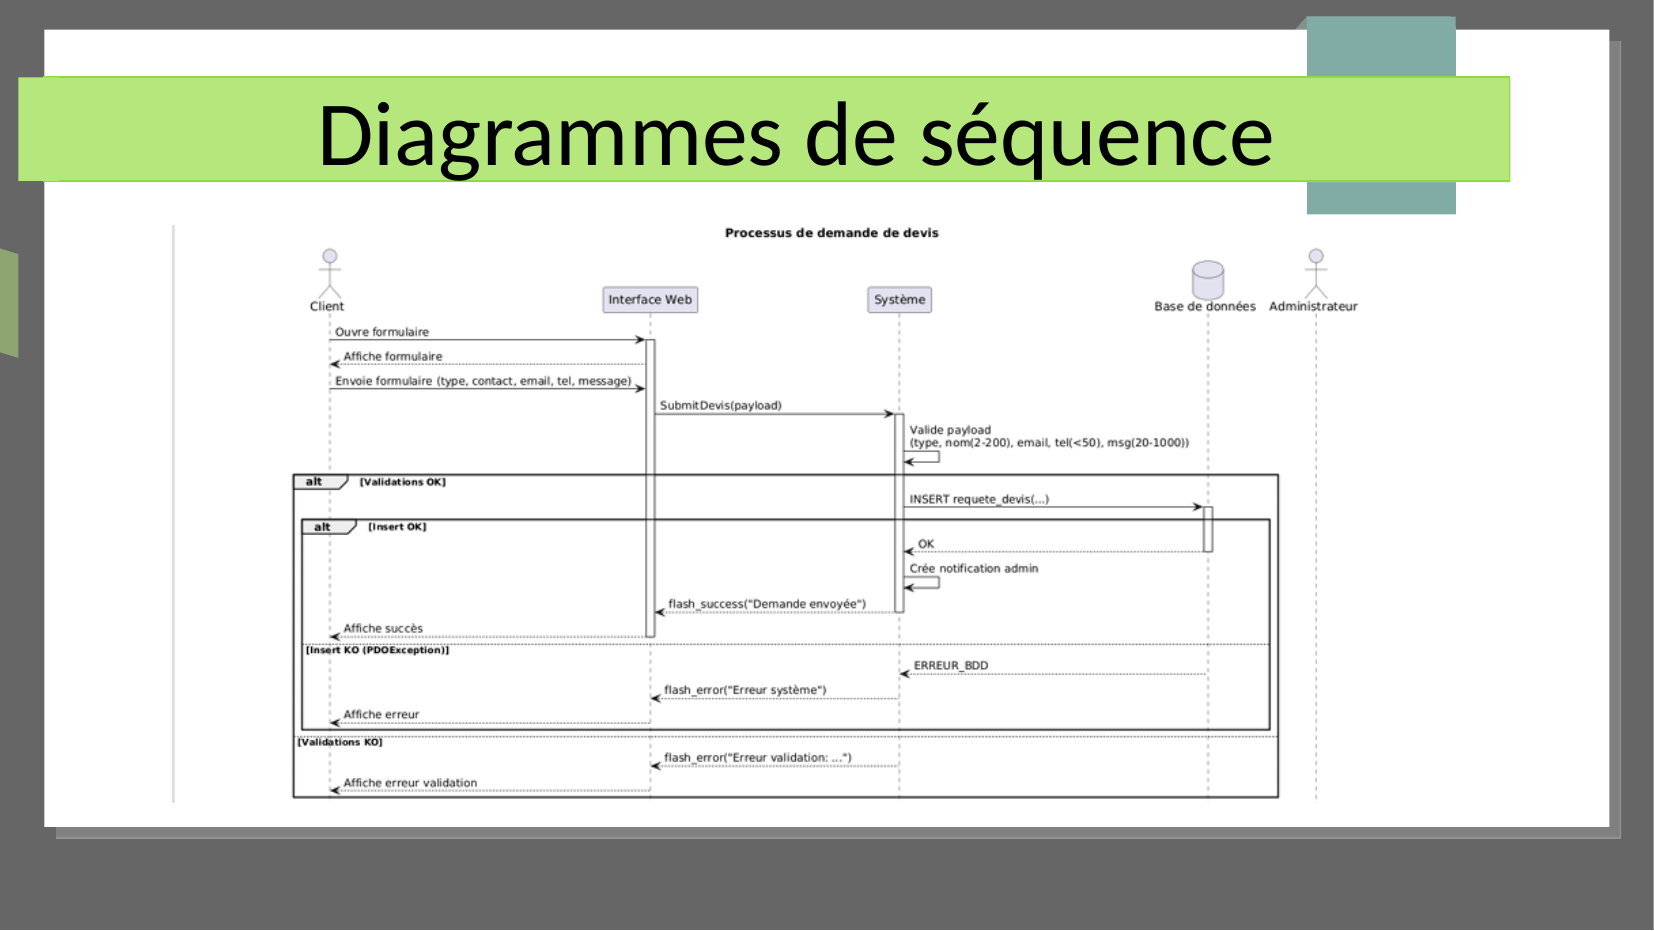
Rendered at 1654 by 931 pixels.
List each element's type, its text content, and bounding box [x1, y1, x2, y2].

title Diagrammes de séquence [88, 73, 1506, 178]
picture [171, 225, 1533, 803]
